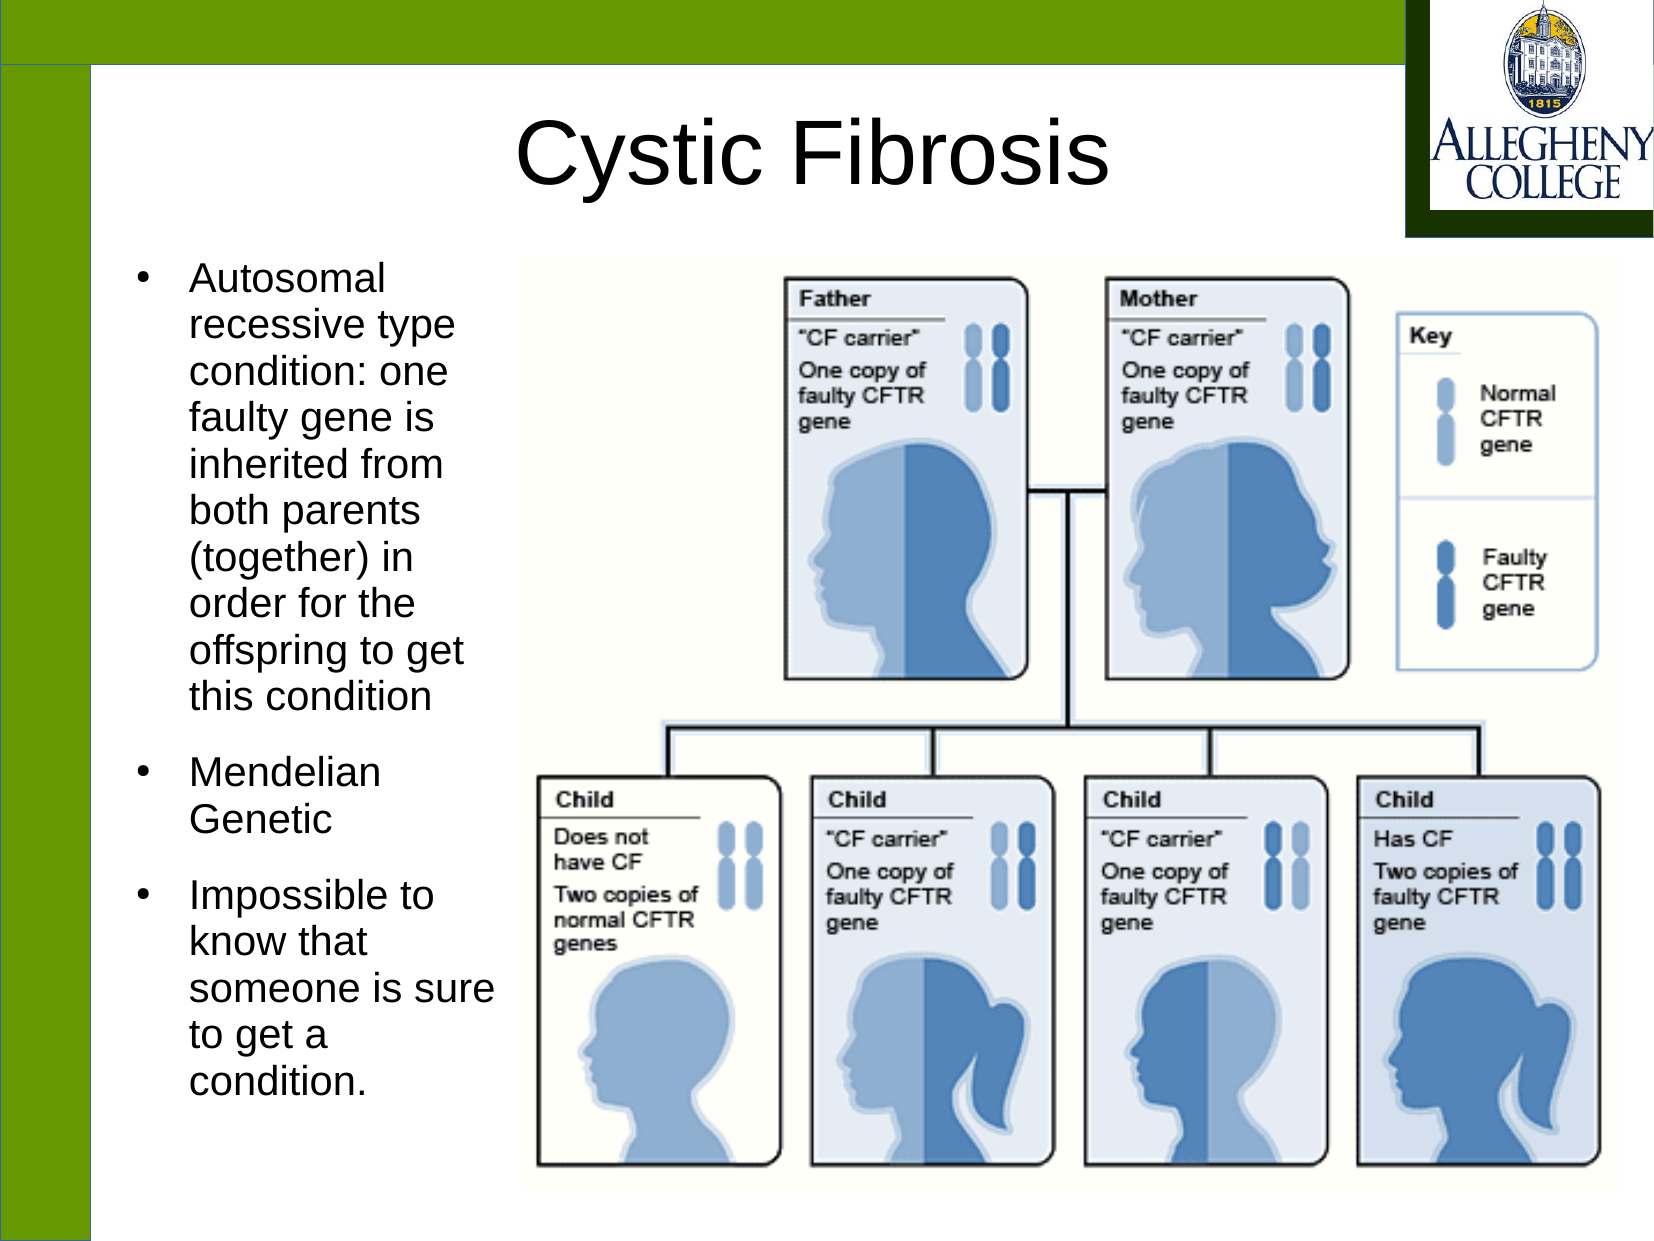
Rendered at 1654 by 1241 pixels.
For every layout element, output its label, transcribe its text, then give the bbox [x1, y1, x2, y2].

list Autosomal recessive type condition: one faulty gene is inherited from both parents (together) in order for the offspring to get this condition Mendelian Genetic Impossible to know that someone is sure to get a condition. [118, 254, 511, 1120]
picture [1430, 0, 1654, 210]
text_box [0, 0, 1654, 1241]
title Cystic Fibrosis [112, 65, 1515, 257]
picture [521, 256, 1618, 1189]
